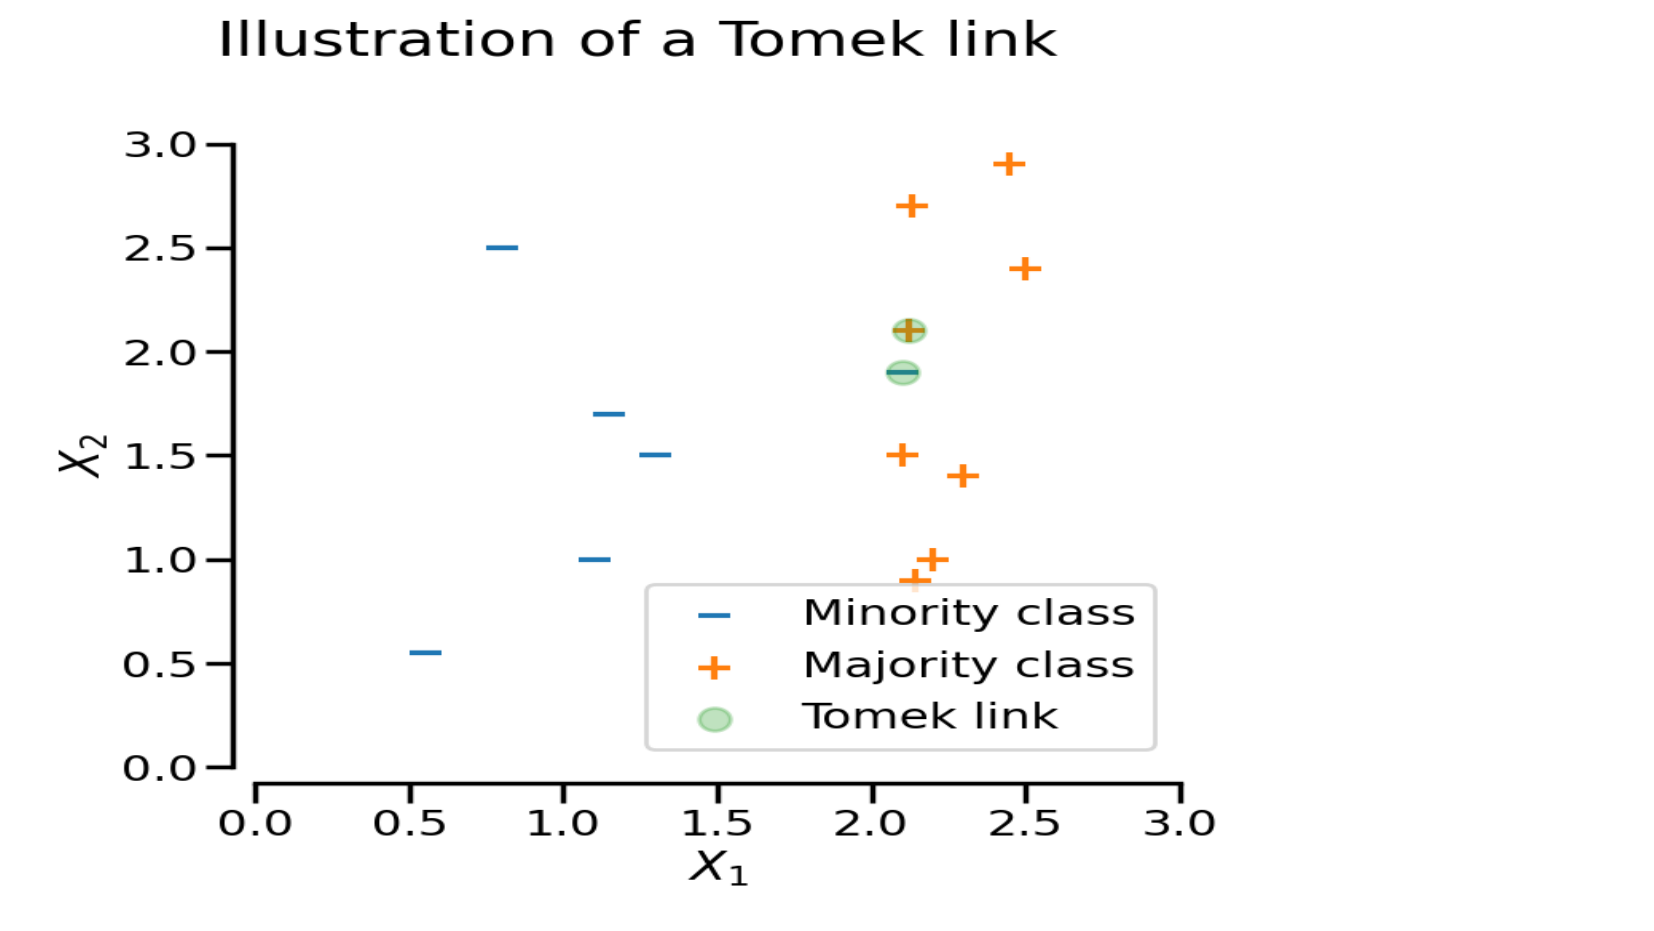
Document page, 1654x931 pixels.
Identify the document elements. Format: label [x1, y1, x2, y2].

picture [0, 0, 1276, 931]
